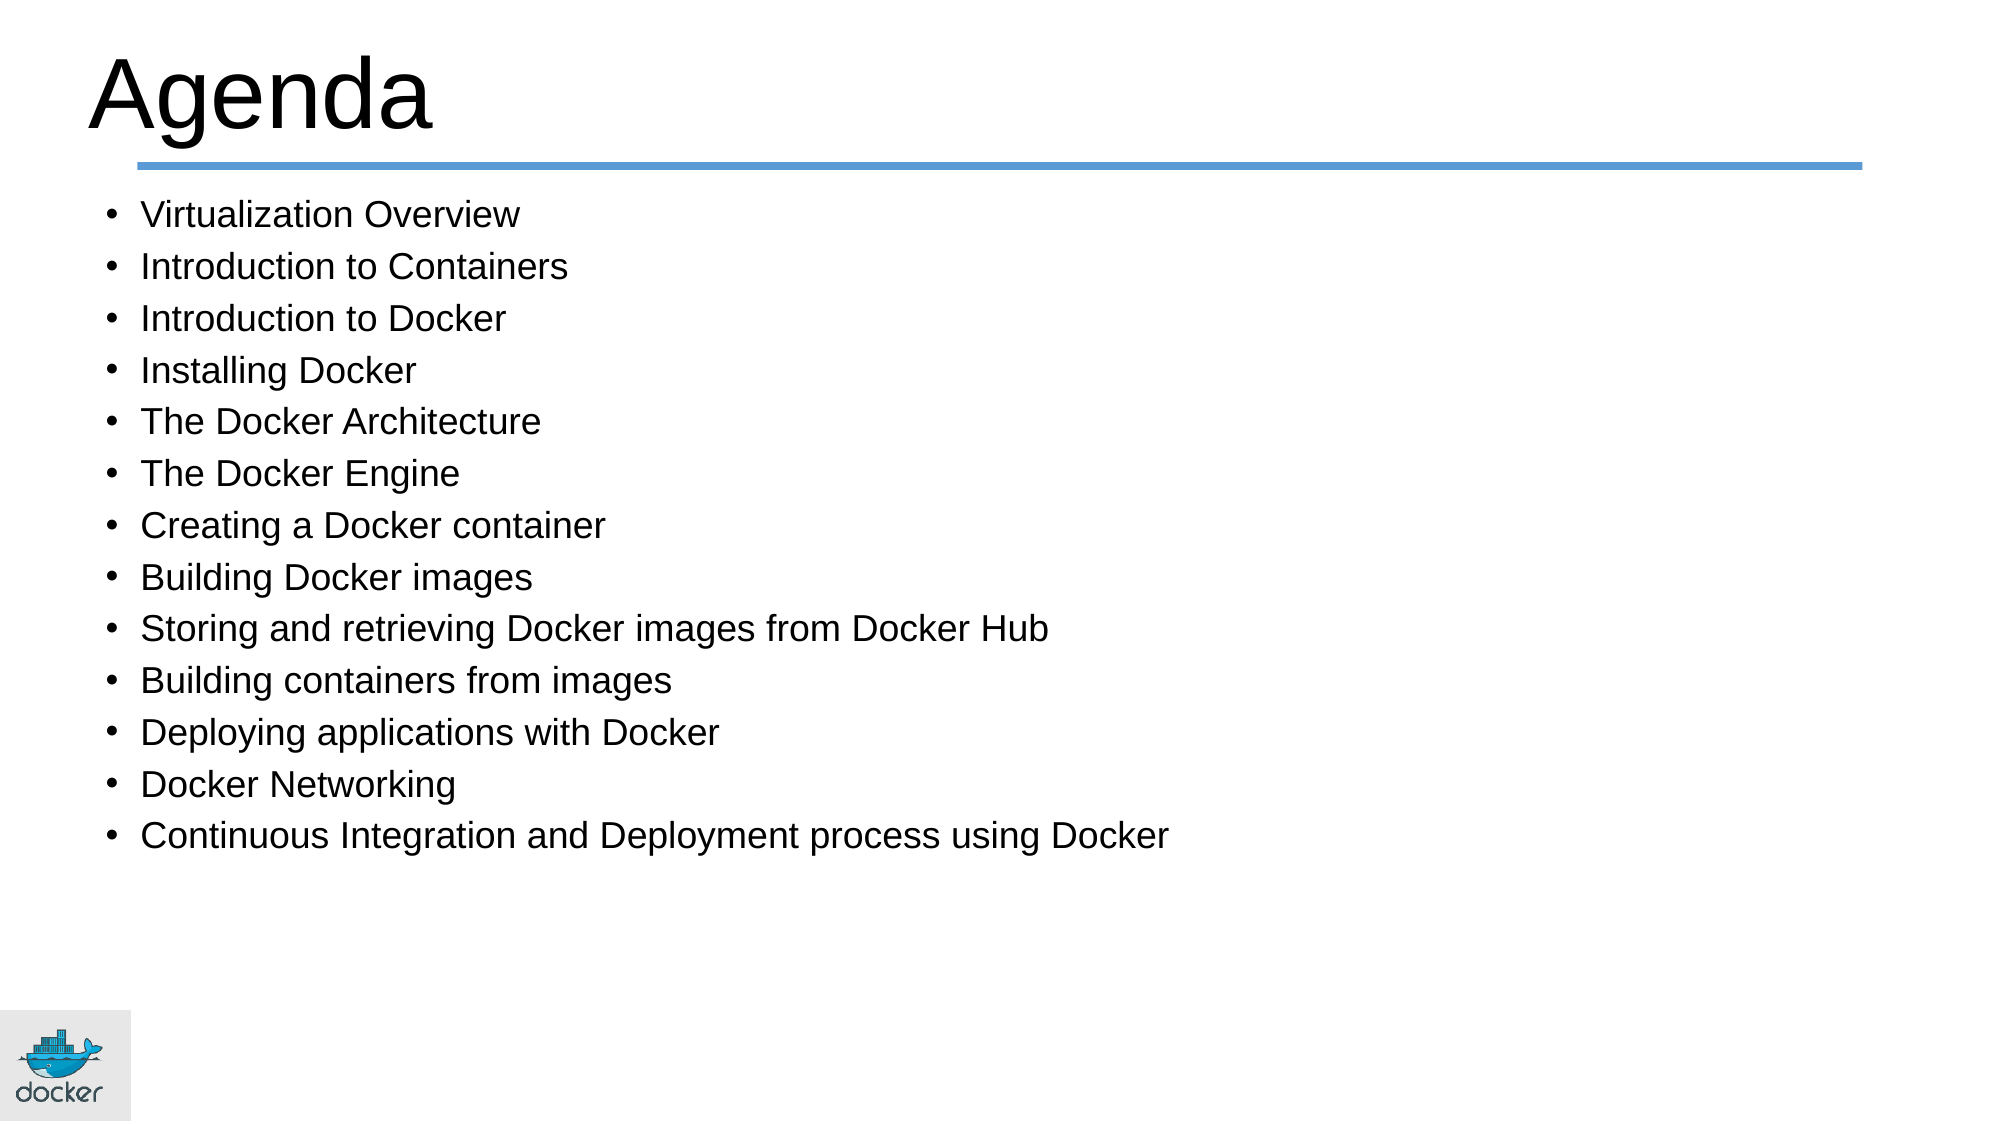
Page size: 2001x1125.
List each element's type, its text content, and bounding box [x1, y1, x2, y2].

text_box Virtualization Overview Introduction to Containers Introduction to Docker Installing Docker The Docker Architecture The Docker Engine Creating a Docker container Building Docker images Storing and retrieving Docker images from Docker Hub Building containers from images Deploying applications with Docker Docker Networking Continuous Integration and Deployment process using Docker [90, 176, 1929, 883]
picture [0, 1010, 131, 1121]
text_box Agenda [73, 21, 573, 156]
